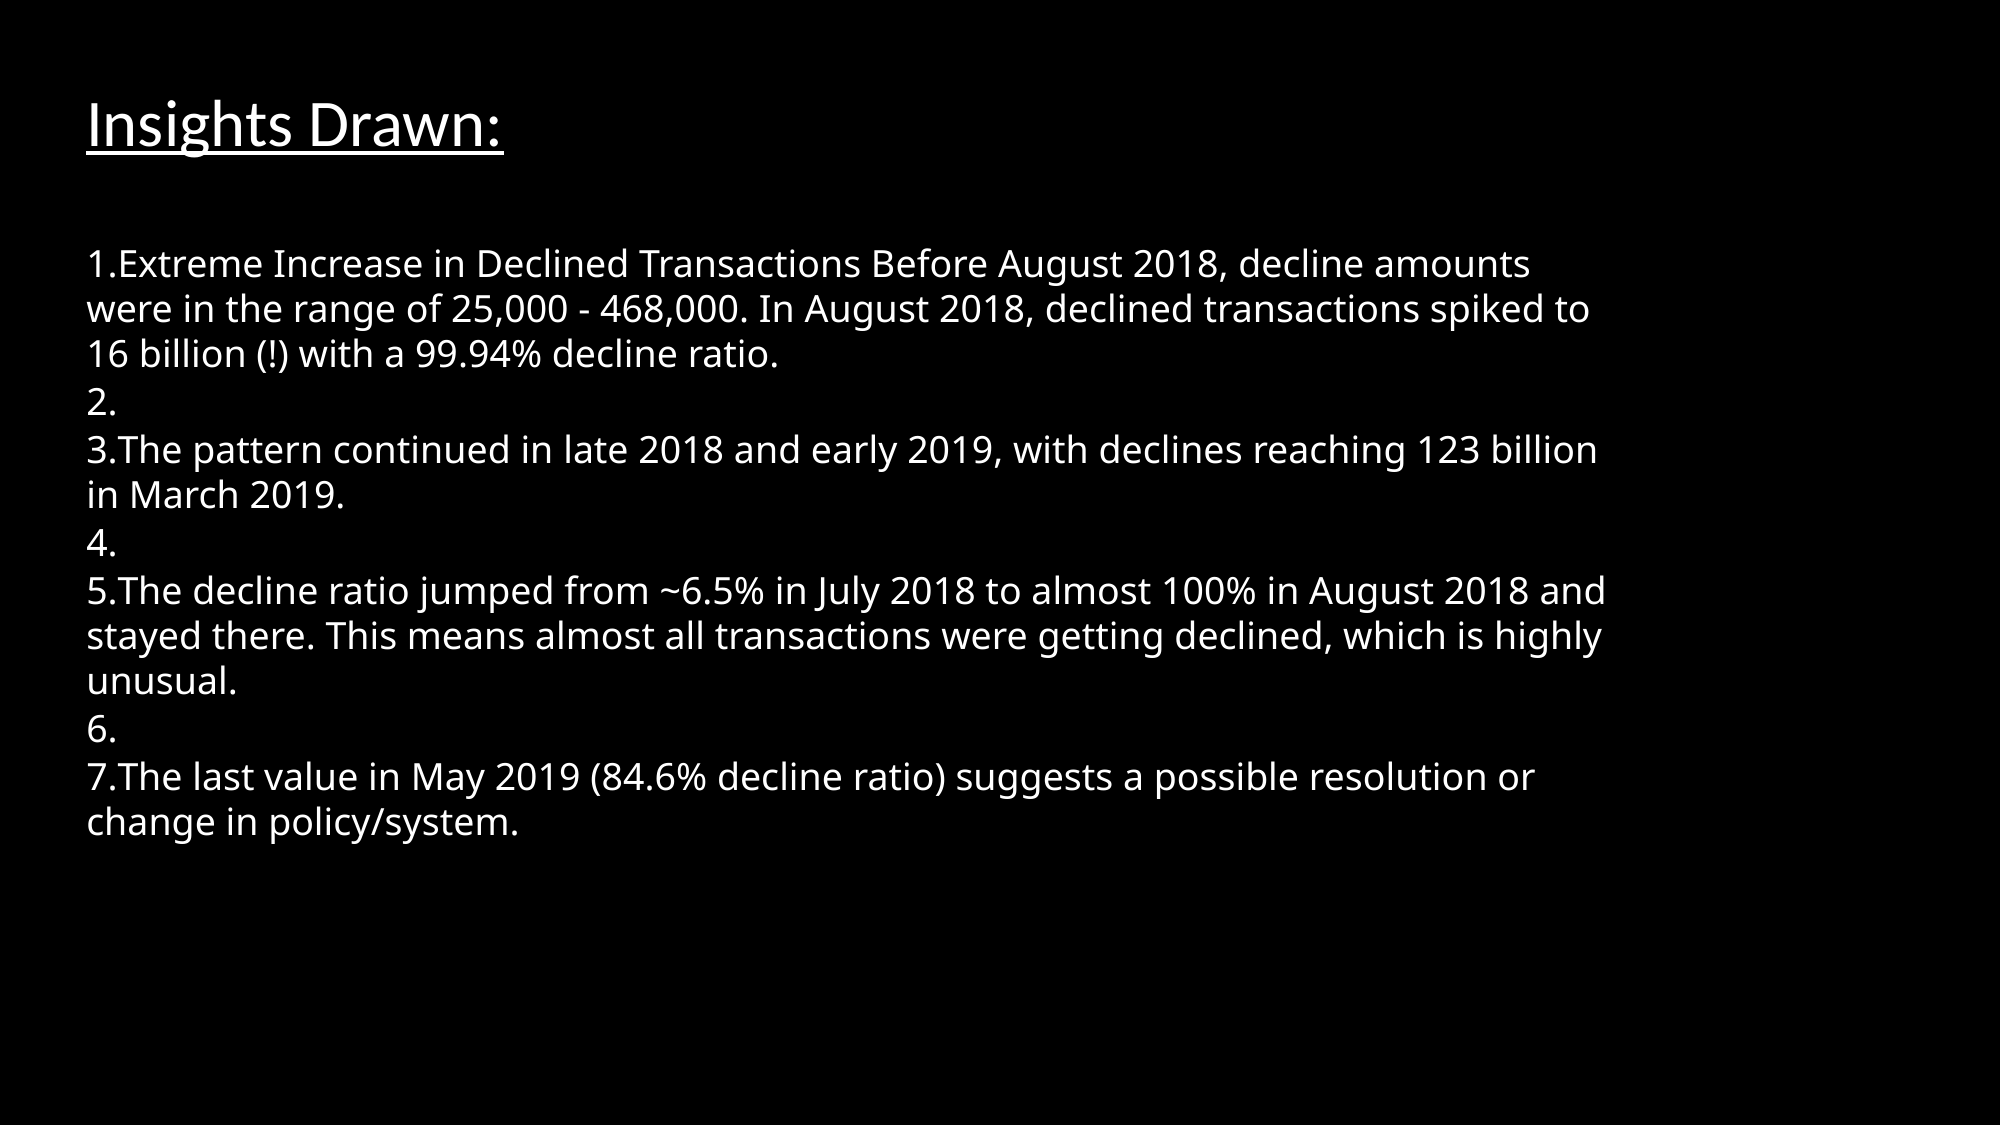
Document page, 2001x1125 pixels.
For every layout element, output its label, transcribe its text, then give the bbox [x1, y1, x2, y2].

text_box Insights Drawn: Extreme Increase in Declined Transactions Before August 2018, decline amounts were in the range of 25,000 - 468,000. In August 2018, declined transactions spiked to 16 billion (!) with a 99.94% decline ratio. The pattern continued in late 2018 and early 2019, with declines reaching 123 billion in March 2019. The decline ratio jumped from ~6.5% in July 2018 to almost 100% in August 2018 and stayed there. This means almost all transactions were getting declined, which is highly unusual. The last value in May 2019 (84.6% decline ratio) suggests a possible resolution or change in policy/system. [71, 72, 1639, 886]
